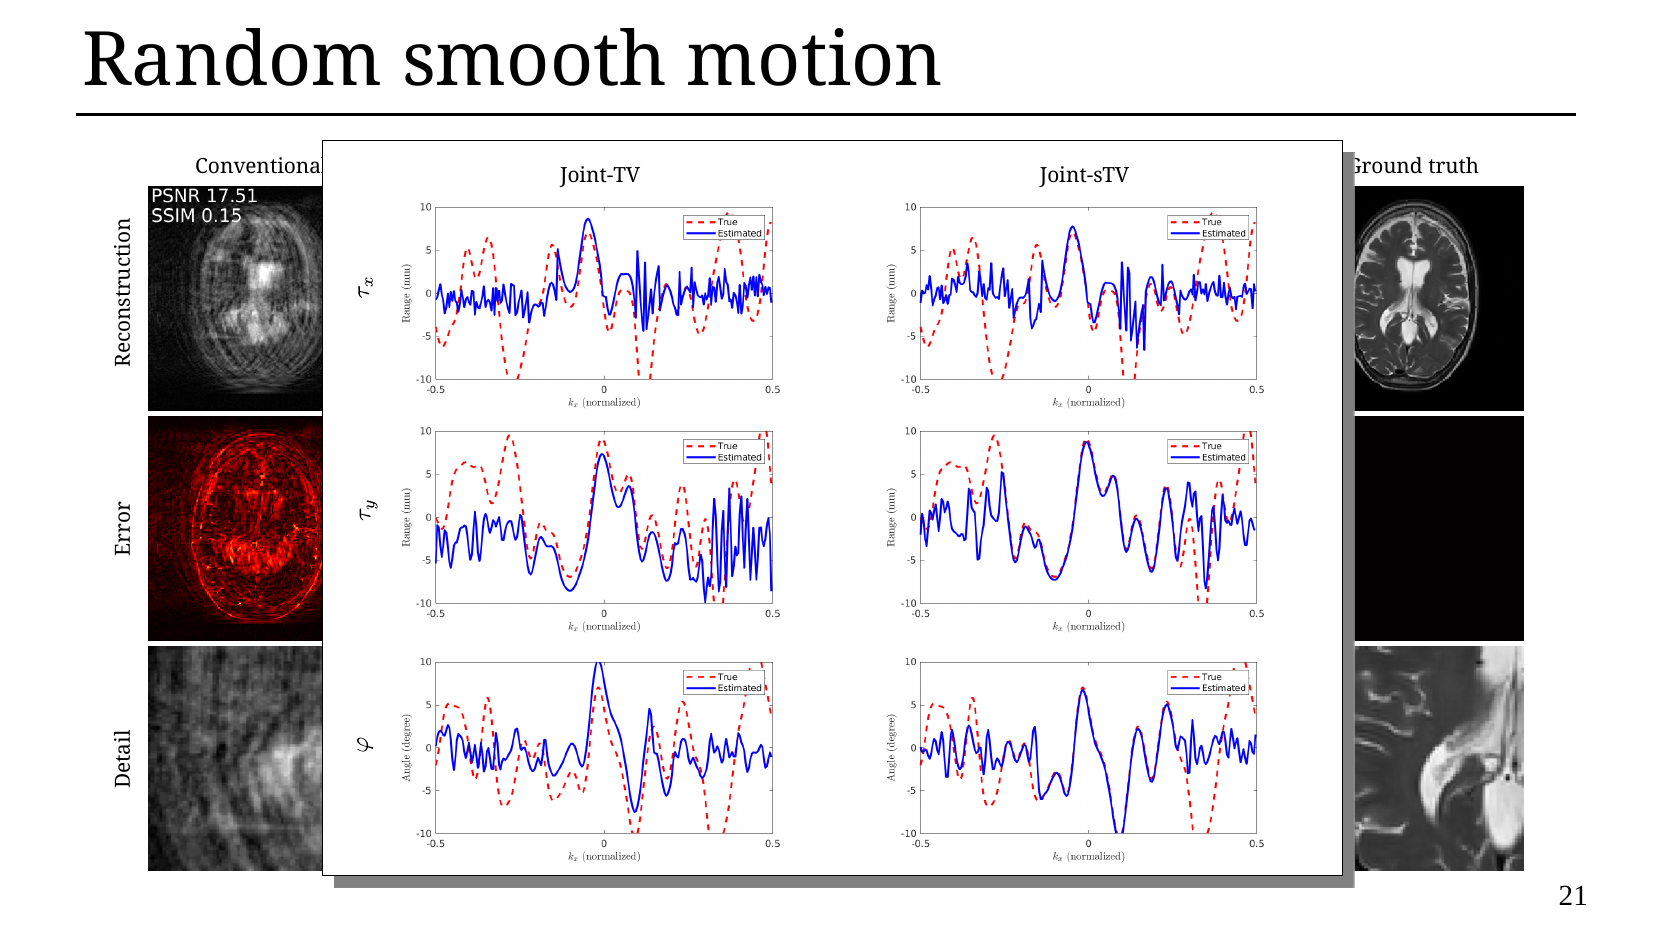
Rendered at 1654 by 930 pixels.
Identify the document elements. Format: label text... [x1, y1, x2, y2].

title Random smooth motion [82, 7, 1571, 105]
text_box Joint-sTV [911, 152, 1257, 192]
text_box Conventional [156, 144, 322, 184]
text_box Joint-TV [427, 152, 773, 192]
picture [864, 191, 1298, 409]
picture [1355, 646, 1524, 871]
picture [379, 191, 814, 409]
picture [864, 646, 1298, 863]
picture [379, 646, 814, 863]
text_box Reconstruction [100, 187, 140, 398]
picture [148, 186, 322, 411]
text_box Error [100, 423, 140, 634]
picture [1355, 416, 1524, 641]
picture [864, 415, 1298, 633]
picture [148, 646, 322, 871]
text_box Ground truth [1343, 144, 1518, 184]
text_box [322, 140, 1343, 876]
picture [357, 276, 374, 300]
picture [1355, 186, 1524, 411]
picture [356, 737, 374, 753]
picture [358, 415, 814, 633]
picture [148, 416, 322, 641]
text_box Detail [100, 654, 140, 865]
